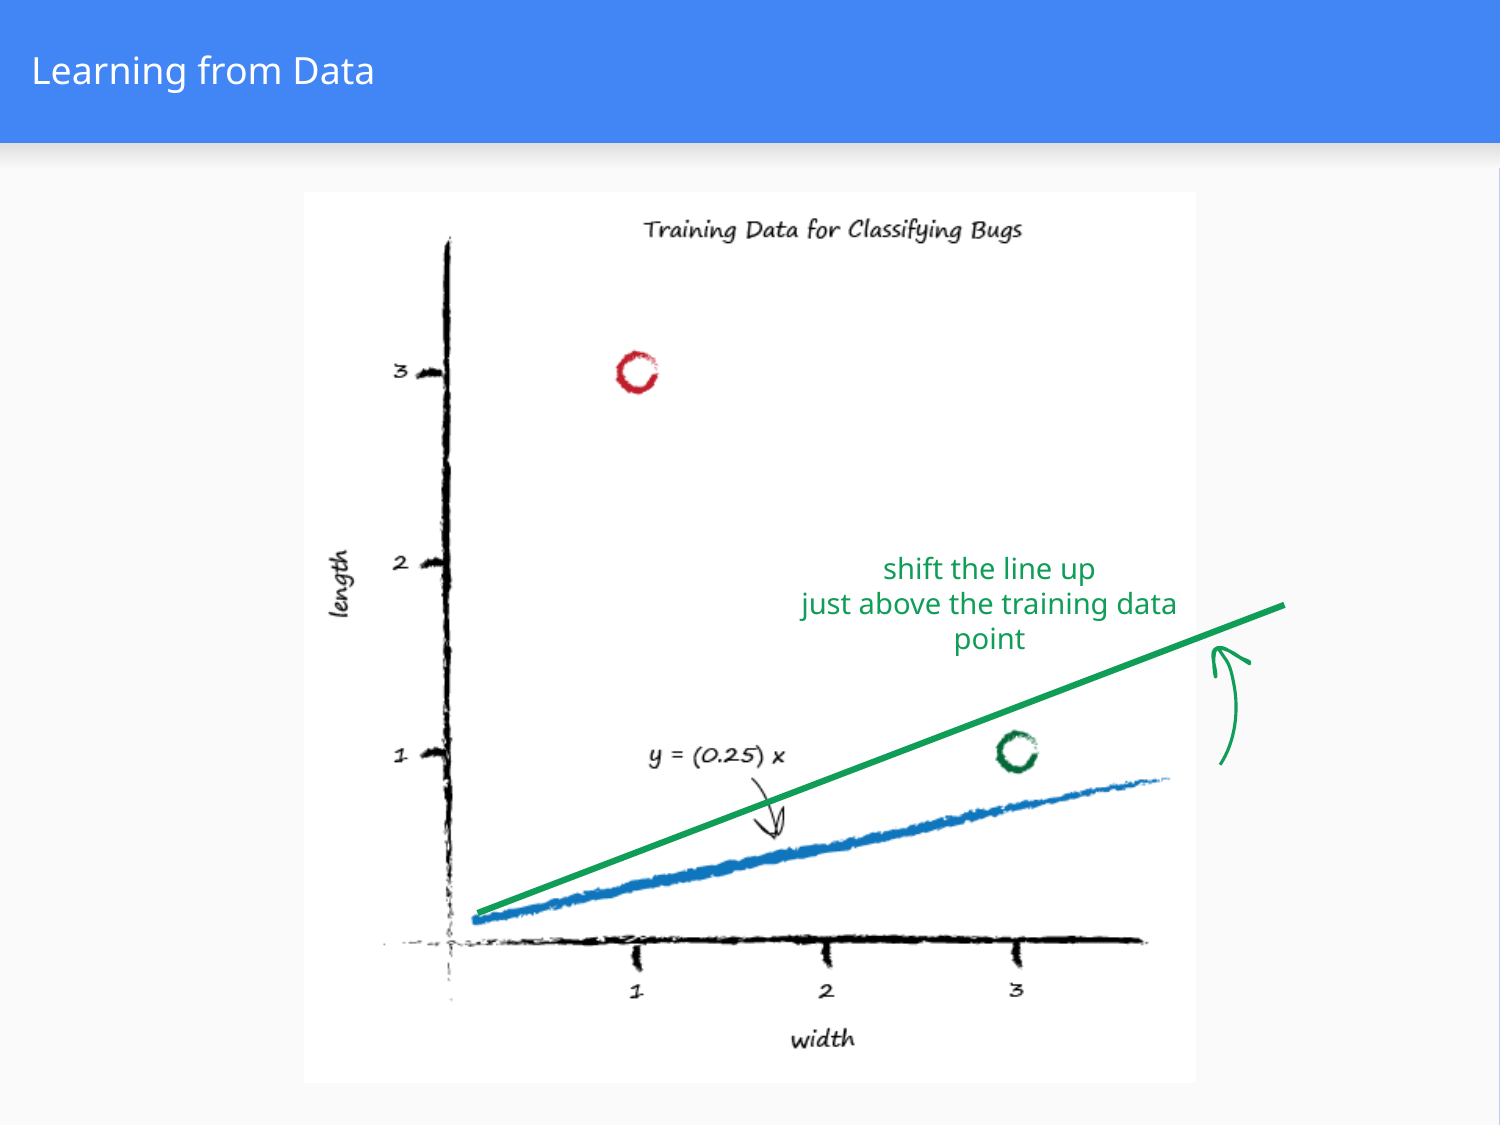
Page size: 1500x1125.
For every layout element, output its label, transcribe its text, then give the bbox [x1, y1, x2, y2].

text_box shift the line up just above the training data point [766, 535, 1213, 638]
picture [304, 192, 1196, 1083]
title Learning from Data [16, 3, 1464, 136]
picture [975, 638, 984, 647]
picture [958, 638, 967, 647]
